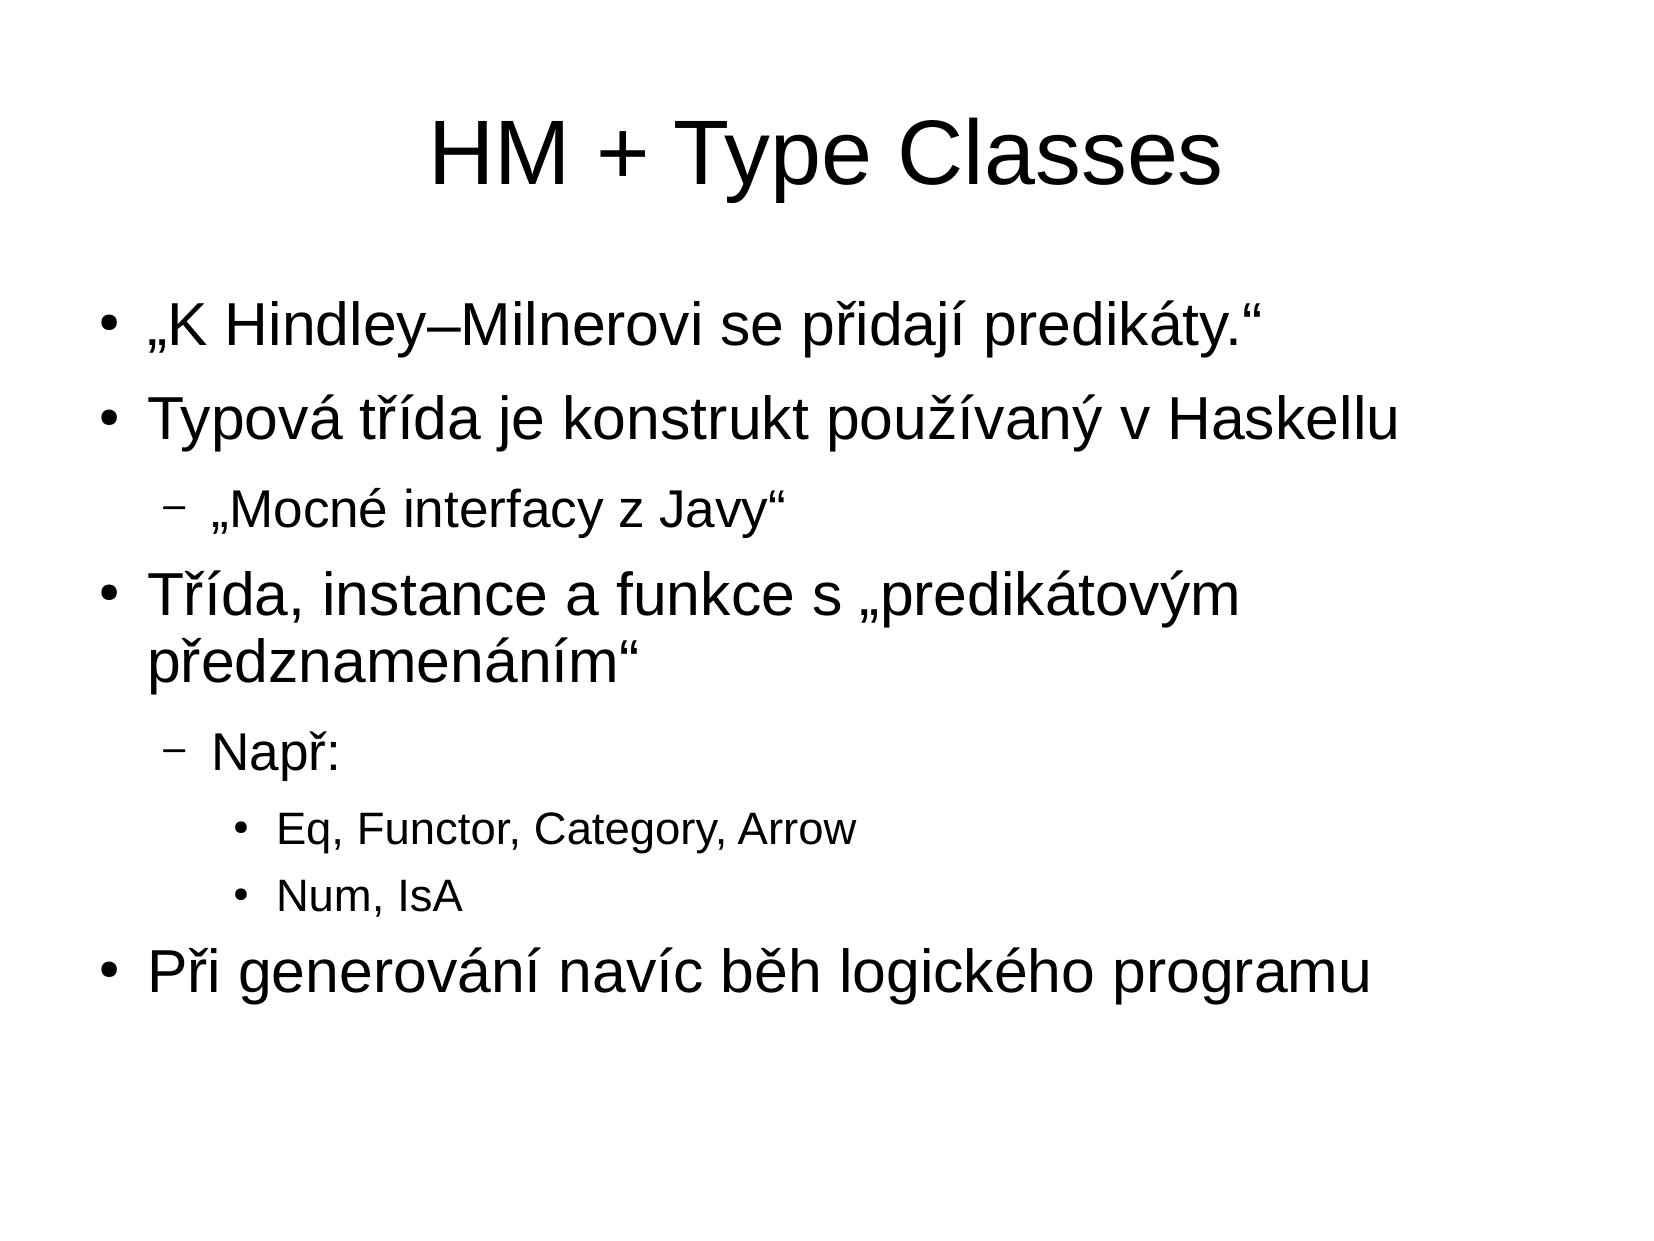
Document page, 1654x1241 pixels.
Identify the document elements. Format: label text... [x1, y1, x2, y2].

title HM + Type Classes [82, 49, 1571, 257]
list „K Hindley–Milnerovi se přidají predikáty.“ Typová třída je konstrukt používaný v Haskellu „Mocné interfacy z Javy“ Třída, instance a funkce s „predikátovým předznamenáním“ Např: Eq, Functor, Category, Arrow Num, IsA Při generování navíc běh logického programu [82, 290, 1538, 1010]
